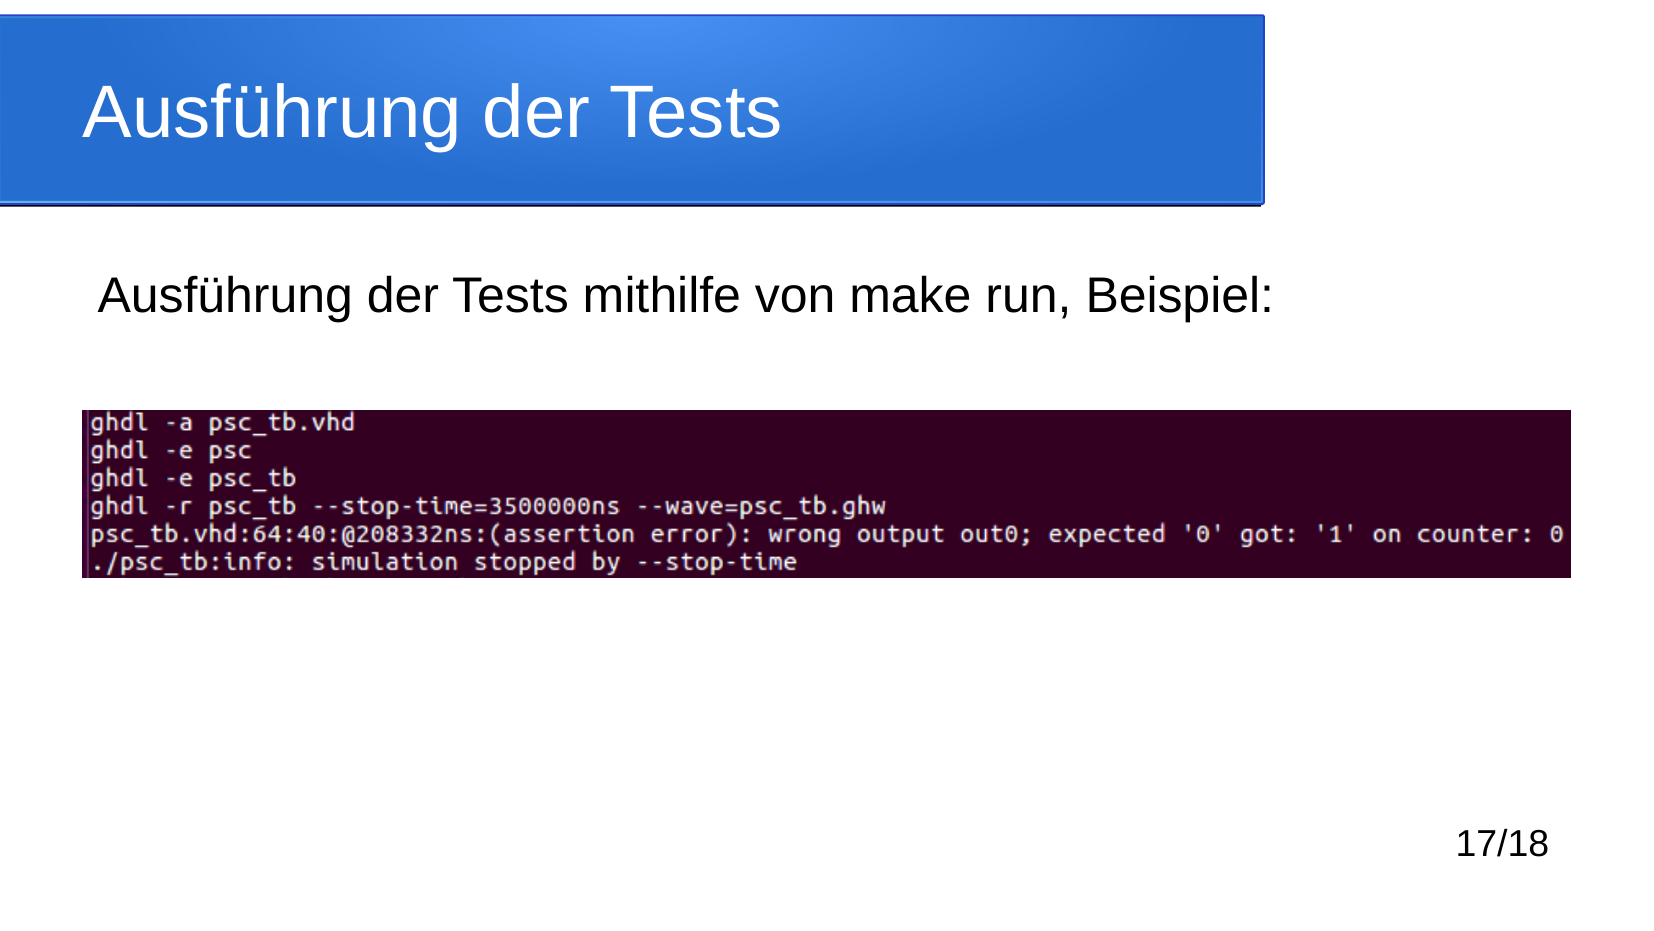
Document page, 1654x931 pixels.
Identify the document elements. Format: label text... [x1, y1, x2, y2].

picture [82, 410, 1571, 578]
text_box 17/18 [1440, 814, 1630, 874]
title Ausführung der Tests [82, 35, 1235, 189]
text_box Ausführung der Tests mithilfe von make run, Beispiel: [82, 259, 1489, 333]
